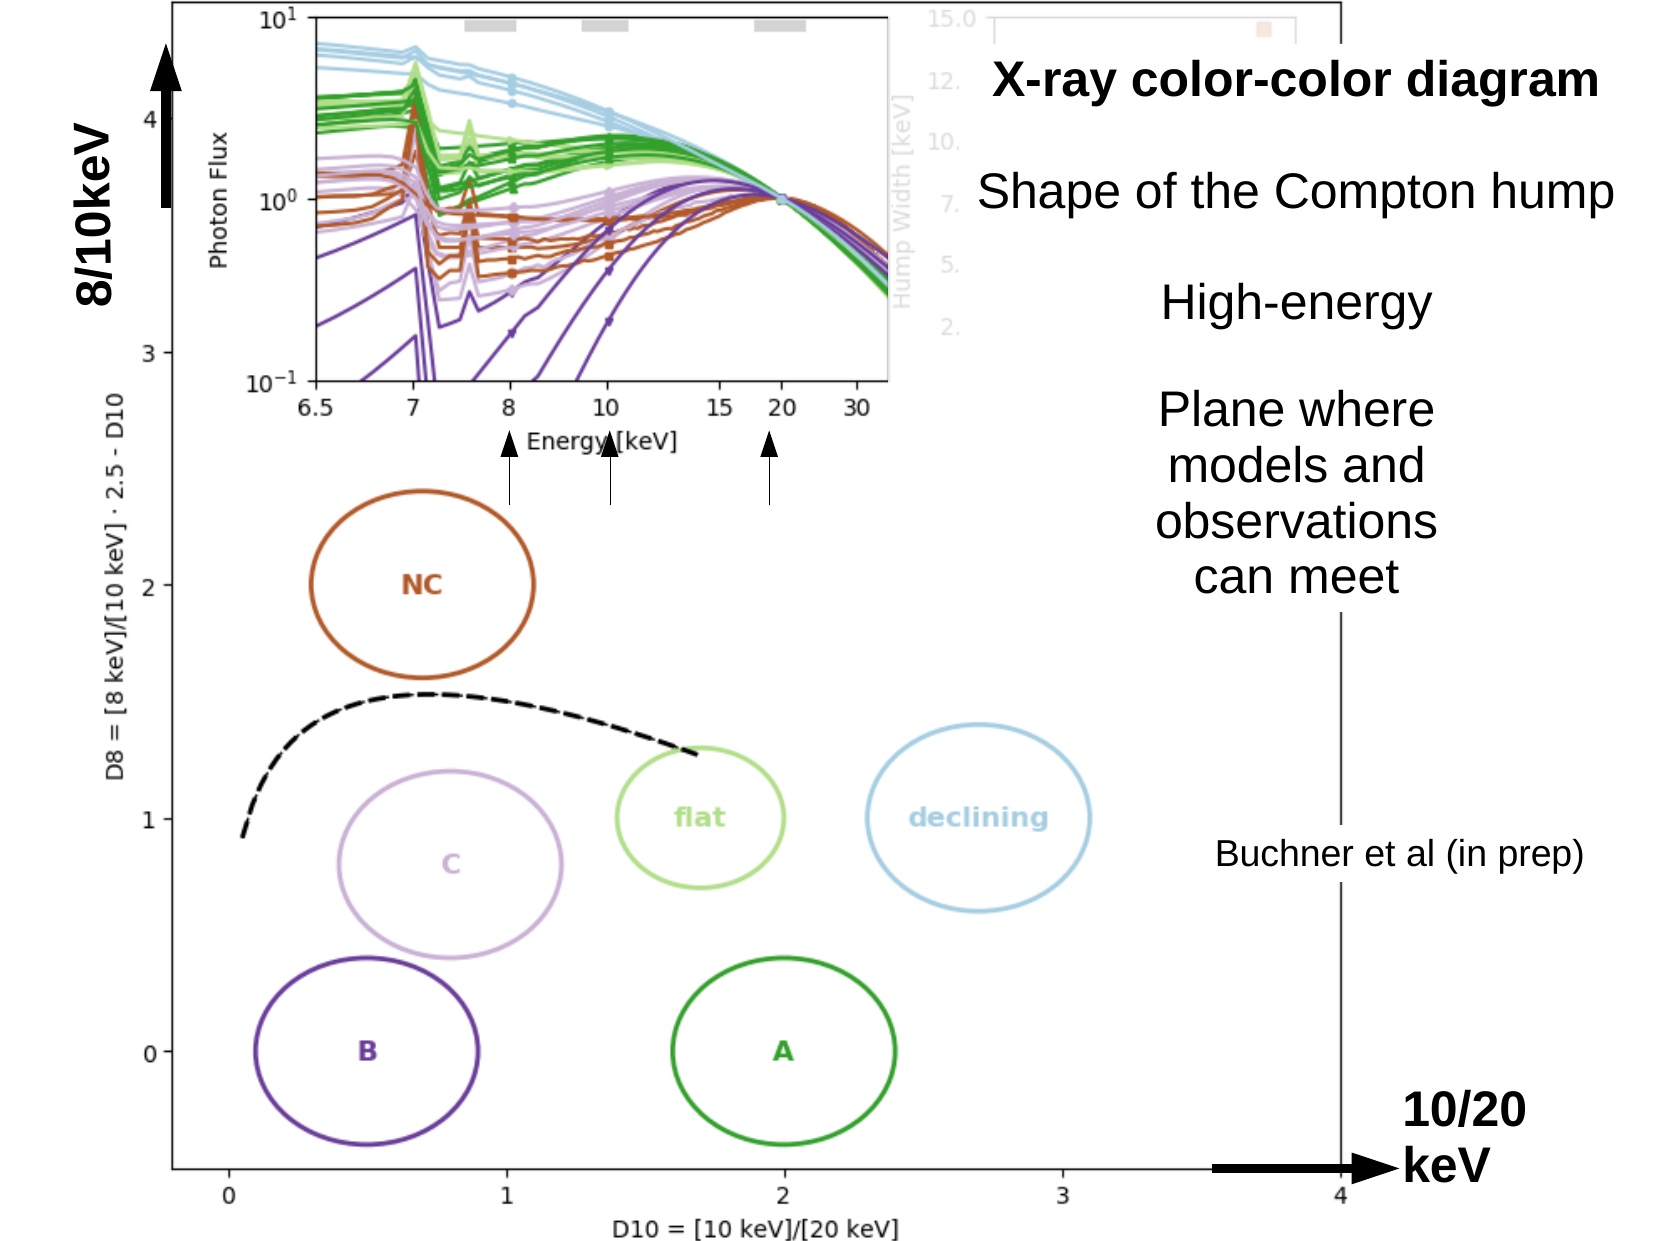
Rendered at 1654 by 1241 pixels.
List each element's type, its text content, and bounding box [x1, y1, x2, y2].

picture [88, 0, 1364, 1241]
text_box Buchner et al (in prep) [1200, 825, 1613, 882]
text_box 8/10keV [54, 56, 130, 324]
text_box [888, 5, 1301, 494]
text_box X-ray color-color diagram Shape of the Compton hump High-energy Plane where models and observations can meet [959, 43, 1634, 612]
text_box 10/20 keV [1387, 1073, 1654, 1201]
